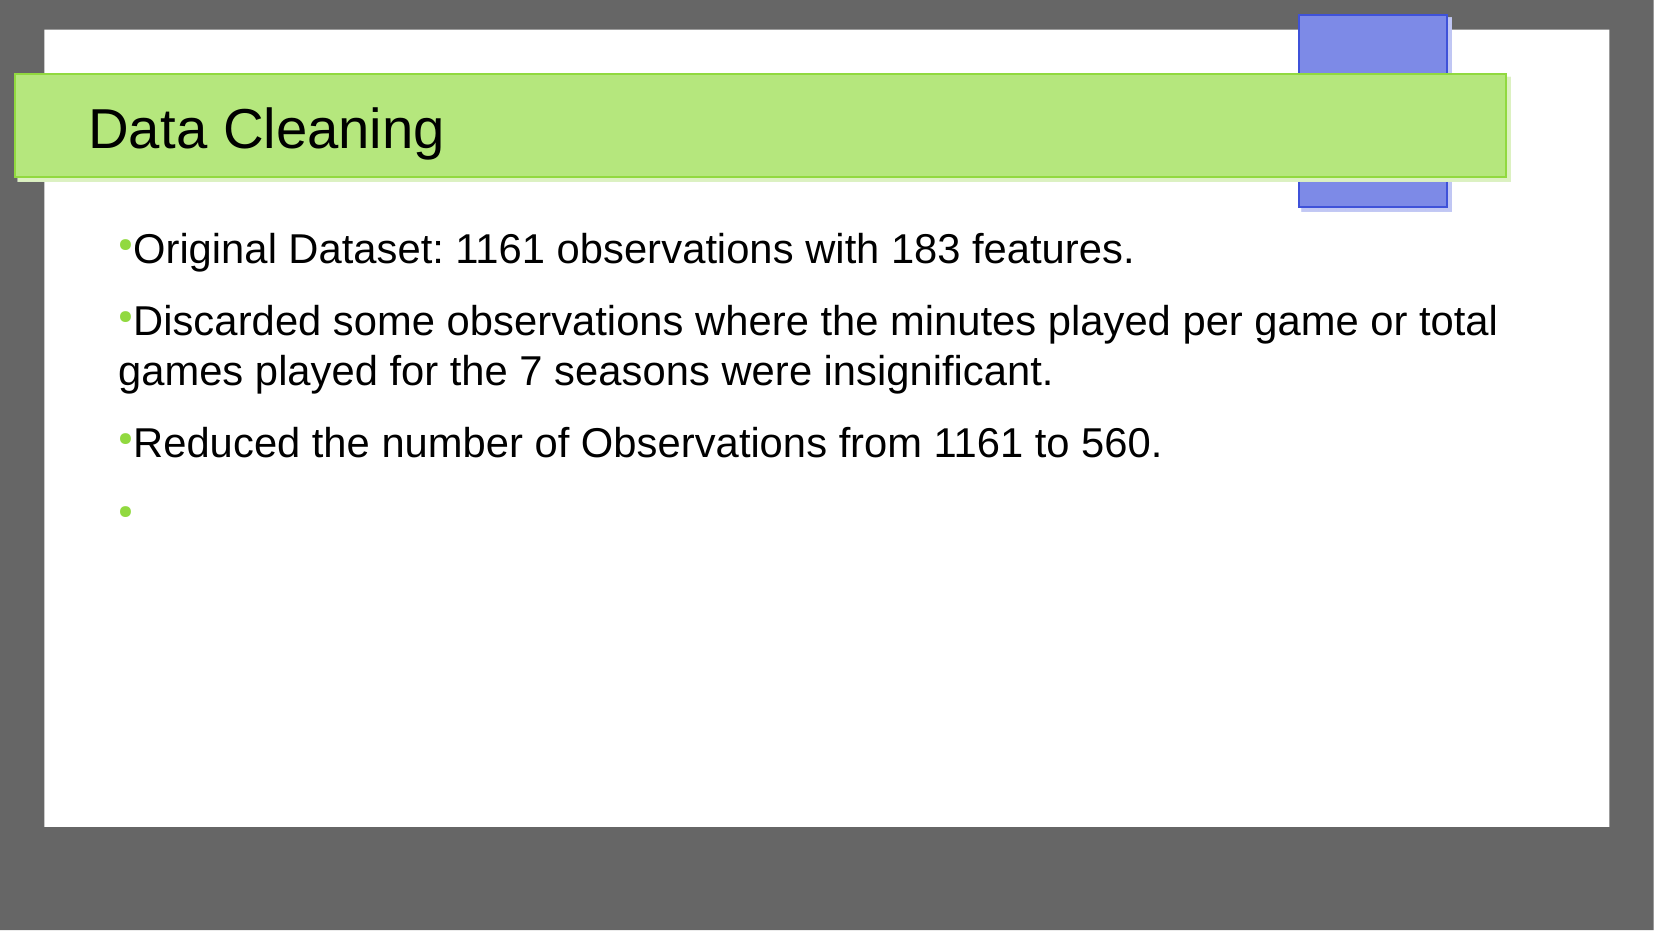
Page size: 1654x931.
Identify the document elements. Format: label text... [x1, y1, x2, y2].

list Original Dataset: 1161 observations with 183 features. Discarded some observations where the minutes played per game or total games played for the 7 seasons were insignificant. Reduced the number of Observations from 1161 to 560. [118, 221, 1595, 813]
title Data Cleaning [88, 73, 1506, 178]
